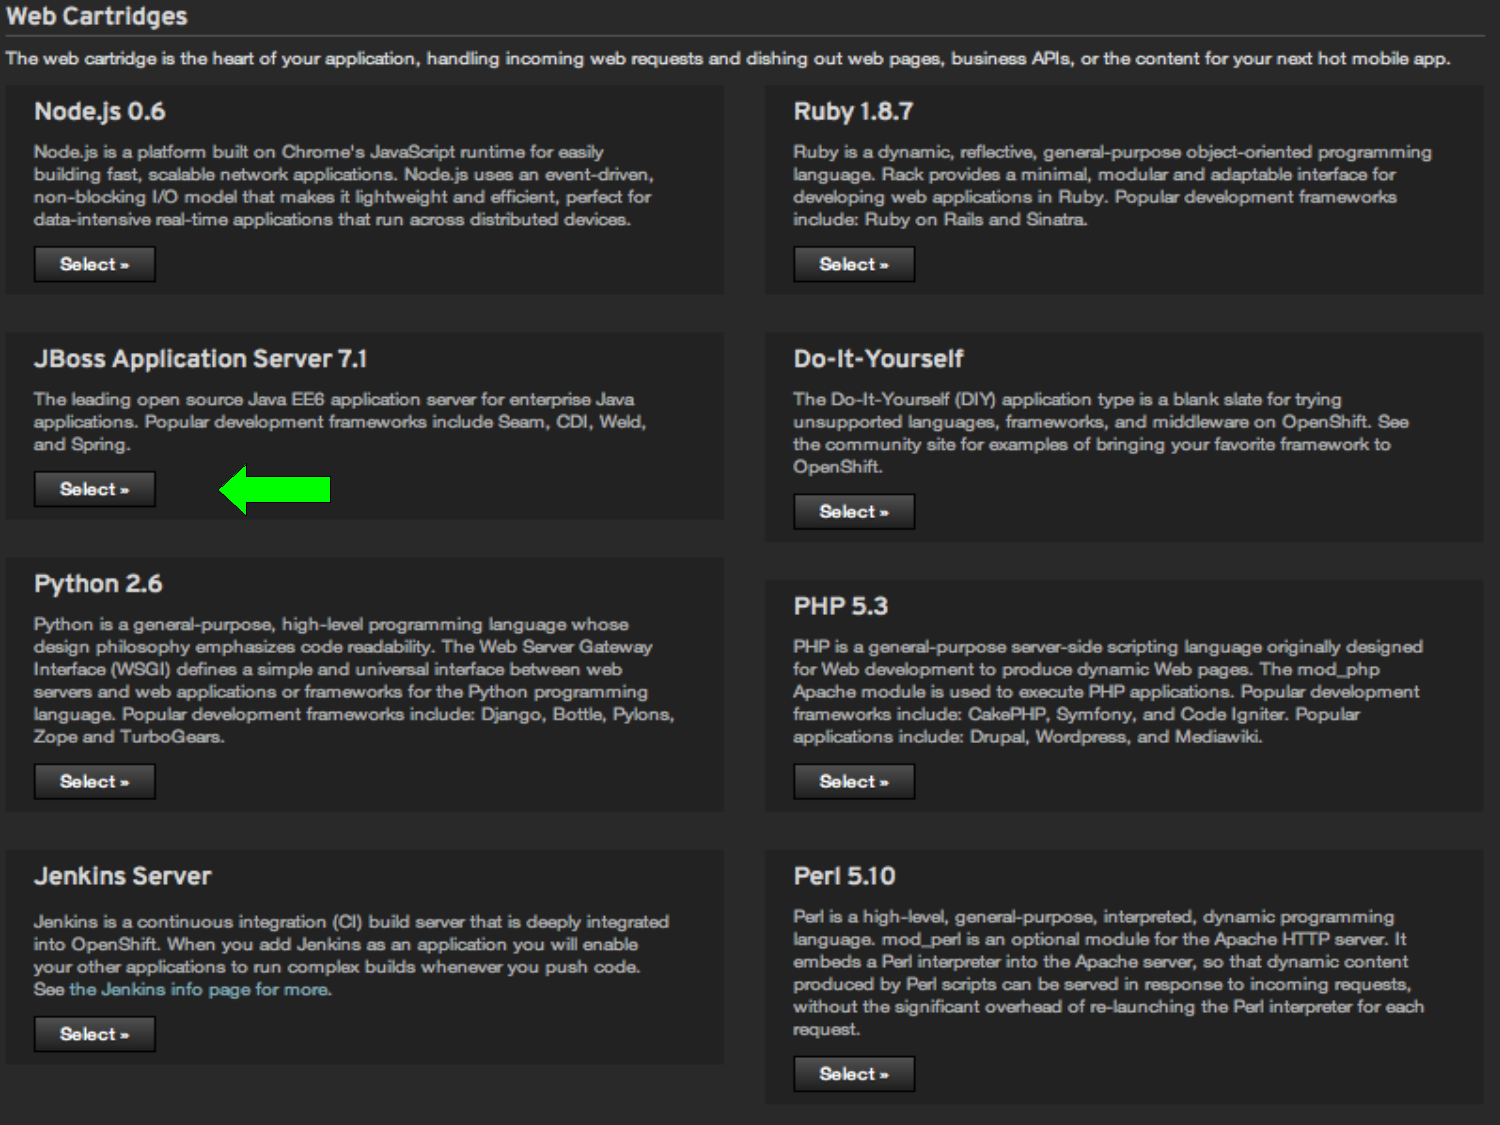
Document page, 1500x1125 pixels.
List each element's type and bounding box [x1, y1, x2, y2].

picture [0, 0, 1500, 1125]
text_box [218, 463, 331, 516]
